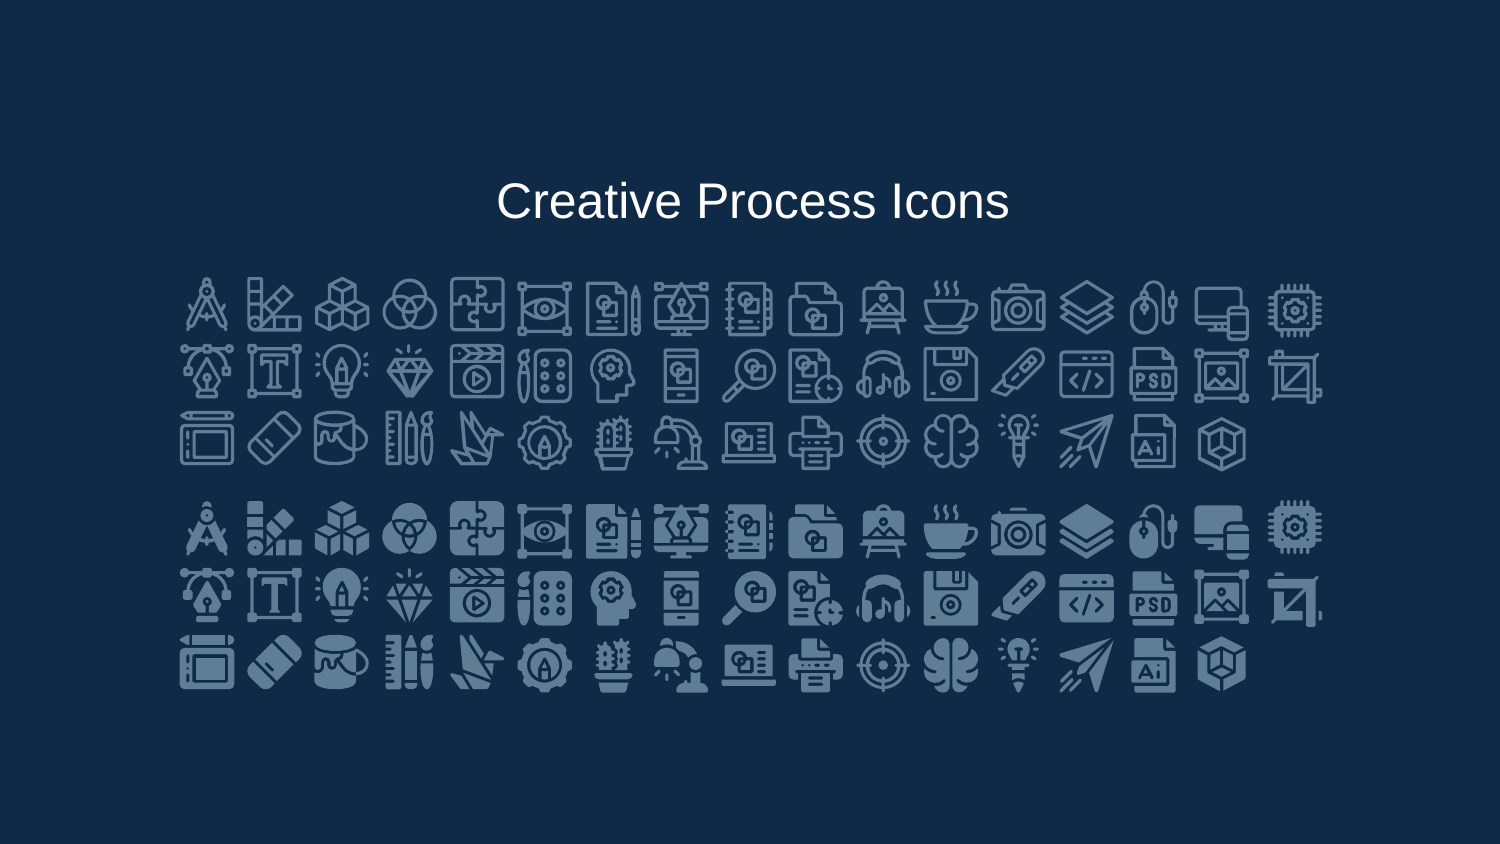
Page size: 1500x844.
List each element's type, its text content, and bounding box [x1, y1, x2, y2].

text_box [1194, 569, 1249, 624]
text_box [631, 520, 641, 540]
text_box [724, 504, 767, 560]
text_box [517, 281, 572, 337]
text_box [465, 579, 479, 584]
text_box [769, 542, 773, 552]
text_box [1268, 349, 1323, 404]
text_box [991, 283, 1046, 332]
text_box [856, 638, 911, 693]
text_box [1089, 640, 1114, 693]
text_box [1069, 455, 1082, 469]
text_box [613, 637, 631, 671]
text_box [871, 530, 883, 537]
text_box [653, 504, 709, 537]
text_box [329, 501, 355, 514]
text_box [450, 673, 470, 690]
text_box [923, 571, 979, 626]
text_box [952, 637, 979, 693]
text_box [314, 648, 341, 670]
text_box [1030, 637, 1037, 643]
text_box [405, 634, 417, 648]
text_box [875, 372, 892, 395]
text_box [907, 604, 911, 618]
text_box [820, 572, 830, 581]
text_box [449, 521, 476, 556]
text_box [401, 599, 418, 623]
text_box [247, 517, 263, 527]
text_box [788, 654, 843, 680]
text_box [991, 522, 998, 547]
text_box [247, 539, 264, 556]
text_box [1199, 636, 1244, 653]
text_box [449, 587, 505, 623]
text_box [1223, 650, 1233, 670]
text_box [676, 671, 709, 693]
text_box [343, 533, 353, 556]
text_box [315, 371, 321, 378]
text_box [1007, 663, 1030, 670]
text_box [486, 567, 505, 576]
text_box [382, 278, 438, 330]
text_box [412, 599, 433, 623]
text_box [862, 504, 905, 537]
text_box [1009, 507, 1028, 511]
text_box [450, 410, 505, 466]
text_box [382, 502, 437, 554]
text_box [386, 599, 407, 623]
text_box [449, 501, 484, 527]
text_box [594, 673, 633, 680]
text_box [721, 422, 776, 464]
text_box [631, 507, 641, 518]
text_box [247, 410, 302, 465]
text_box [926, 552, 966, 559]
text_box [179, 647, 235, 690]
text_box [1007, 638, 1030, 661]
text_box [1007, 413, 1031, 469]
text_box [817, 600, 843, 626]
text_box [517, 638, 572, 693]
text_box [1194, 348, 1249, 404]
text_box [288, 539, 302, 556]
text_box [859, 280, 908, 335]
text_box [1059, 414, 1114, 469]
text_box [991, 510, 1046, 556]
text_box [1129, 346, 1178, 402]
text_box [1060, 445, 1073, 459]
text_box [316, 525, 339, 537]
text_box [414, 348, 423, 355]
text_box [192, 635, 225, 645]
text_box [1060, 669, 1073, 683]
text_box [663, 571, 699, 578]
text_box [1039, 522, 1046, 547]
text_box [598, 682, 629, 693]
text_box [673, 446, 680, 454]
text_box [955, 571, 959, 581]
text_box [1002, 571, 1046, 615]
text_box [334, 619, 350, 623]
text_box [991, 605, 1012, 621]
text_box [1129, 520, 1159, 559]
text_box [273, 508, 294, 530]
text_box [345, 525, 368, 537]
text_box [769, 511, 773, 521]
text_box [1212, 667, 1231, 677]
text_box [801, 673, 830, 693]
text_box [654, 281, 709, 337]
text_box [395, 348, 403, 354]
text_box [484, 663, 494, 676]
text_box [734, 571, 777, 613]
text_box [314, 648, 369, 690]
text_box [363, 371, 369, 378]
text_box [386, 585, 397, 597]
text_box [724, 281, 773, 337]
text_box [266, 533, 274, 548]
text_box [631, 543, 641, 547]
text_box [653, 545, 709, 559]
text_box [315, 276, 370, 332]
text_box [463, 672, 491, 690]
text_box [1227, 534, 1249, 550]
text_box [517, 348, 531, 404]
text_box [594, 415, 634, 471]
text_box [788, 516, 843, 559]
text_box [1059, 637, 1112, 663]
text_box [459, 634, 492, 680]
text_box [663, 580, 699, 610]
text_box [990, 347, 1046, 397]
text_box [862, 574, 905, 623]
text_box [1130, 413, 1176, 469]
text_box [396, 572, 404, 579]
text_box [859, 539, 908, 559]
text_box [943, 280, 950, 297]
text_box [585, 281, 628, 337]
text_box [1318, 610, 1323, 621]
text_box [407, 343, 411, 354]
text_box [490, 579, 505, 584]
text_box [663, 348, 699, 404]
text_box [517, 504, 572, 559]
text_box [517, 415, 572, 470]
text_box [517, 571, 531, 588]
text_box [179, 423, 235, 466]
text_box [469, 634, 484, 659]
text_box [943, 504, 949, 521]
text_box [1226, 524, 1249, 532]
text_box [483, 650, 505, 661]
text_box [1030, 431, 1037, 437]
text_box [923, 346, 979, 402]
text_box [314, 567, 361, 607]
text_box [196, 615, 219, 623]
text_box [1000, 431, 1007, 437]
text_box [923, 299, 979, 335]
text_box [263, 545, 273, 556]
text_box [247, 501, 264, 514]
text_box [801, 638, 831, 658]
text_box [631, 549, 641, 559]
text_box [924, 413, 979, 469]
text_box [1132, 571, 1175, 591]
text_box [314, 634, 357, 651]
text_box [923, 523, 979, 549]
text_box [795, 504, 837, 521]
text_box [1000, 413, 1007, 419]
text_box [179, 343, 235, 399]
text_box [402, 585, 417, 597]
text_box [227, 635, 235, 645]
text_box [247, 277, 302, 332]
text_box [952, 504, 959, 521]
text_box [1194, 537, 1224, 551]
text_box [1059, 453, 1074, 469]
text_box [385, 410, 402, 466]
text_box [449, 343, 505, 399]
text_box [420, 663, 434, 690]
text_box [1069, 678, 1082, 692]
text_box [721, 348, 777, 403]
text_box [618, 505, 627, 514]
text_box [315, 595, 321, 602]
text_box [788, 415, 843, 471]
text_box [338, 594, 346, 607]
text_box [1059, 504, 1114, 540]
text_box [179, 410, 235, 421]
text_box [1012, 673, 1025, 681]
text_box [856, 604, 860, 618]
text_box [1059, 590, 1114, 623]
text_box [200, 509, 214, 522]
text_box [631, 284, 641, 337]
text_box [474, 568, 492, 576]
text_box [953, 280, 960, 297]
text_box [1164, 572, 1174, 581]
text_box [386, 357, 434, 398]
text_box [1197, 650, 1220, 692]
text_box [1129, 593, 1178, 616]
text_box [313, 410, 369, 466]
text_box [1059, 538, 1114, 559]
text_box [936, 571, 966, 588]
text_box [1013, 681, 1024, 693]
text_box [247, 529, 264, 540]
text_box [673, 669, 680, 677]
text_box [179, 567, 235, 600]
text_box [385, 634, 402, 690]
text_box [724, 644, 773, 677]
text_box [721, 679, 776, 686]
text_box [330, 533, 341, 556]
text_box [875, 596, 892, 619]
text_box [343, 510, 357, 530]
text_box [1210, 650, 1220, 670]
text_box [1194, 286, 1249, 342]
text_box [1194, 505, 1243, 535]
text_box [276, 539, 286, 556]
text_box [266, 519, 283, 539]
text_box [1059, 574, 1114, 588]
text_box [1000, 655, 1007, 661]
text_box [885, 530, 896, 537]
text_box [420, 410, 434, 466]
text_box [855, 350, 911, 399]
text_box [533, 348, 573, 404]
text_box [1059, 350, 1114, 399]
text_box [412, 583, 424, 595]
text_box [247, 343, 302, 399]
text_box [788, 281, 843, 337]
text_box [327, 510, 341, 530]
text_box [675, 641, 698, 658]
text_box [202, 501, 212, 508]
text_box [421, 652, 433, 661]
text_box [788, 348, 843, 404]
text_box [654, 447, 661, 454]
text_box [461, 568, 479, 576]
text_box [330, 609, 354, 616]
text_box [274, 634, 302, 663]
text_box [654, 517, 673, 543]
text_box [478, 501, 505, 535]
text_box [654, 647, 680, 667]
text_box [590, 571, 637, 626]
text_box [1267, 575, 1319, 627]
text_box [1134, 638, 1176, 693]
text_box [689, 657, 703, 670]
text_box [517, 599, 531, 626]
text_box [721, 604, 743, 626]
text_box [1076, 647, 1105, 675]
text_box [404, 682, 418, 690]
text_box [933, 504, 940, 521]
text_box [1223, 650, 1246, 691]
text_box [517, 589, 530, 597]
text_box [595, 641, 615, 670]
text_box [420, 634, 434, 651]
text_box [820, 638, 829, 648]
text_box [673, 539, 689, 543]
text_box [193, 580, 222, 613]
text_box [1132, 619, 1175, 626]
text_box [1267, 283, 1323, 339]
text_box [934, 280, 941, 297]
text_box [415, 572, 423, 579]
text_box [255, 642, 294, 682]
text_box [314, 532, 328, 556]
text_box [363, 595, 369, 602]
text_box [1267, 499, 1323, 555]
text_box [826, 505, 836, 514]
text_box [788, 571, 830, 626]
title Creative Process Icons [175, 153, 1332, 233]
text_box [653, 415, 709, 470]
text_box [404, 410, 418, 466]
text_box [247, 661, 275, 690]
text_box [923, 638, 950, 693]
text_box [1059, 528, 1114, 550]
text_box [449, 567, 469, 584]
text_box [1131, 660, 1167, 683]
text_box [405, 651, 417, 680]
text_box [855, 413, 911, 469]
text_box [395, 583, 407, 595]
text_box [1139, 504, 1178, 550]
text_box [1226, 553, 1249, 560]
text_box [654, 669, 661, 677]
text_box [590, 348, 636, 404]
text_box [247, 567, 302, 623]
text_box [421, 585, 433, 597]
text_box [356, 532, 370, 556]
text_box [660, 637, 674, 646]
text_box [1059, 279, 1115, 335]
text_box [407, 567, 411, 578]
text_box [1129, 280, 1178, 335]
text_box [1274, 572, 1284, 576]
text_box [1197, 417, 1246, 472]
text_box [322, 343, 370, 399]
text_box [533, 571, 572, 626]
text_box [663, 612, 699, 626]
text_box [186, 520, 228, 556]
text_box [478, 579, 492, 584]
text_box [186, 276, 228, 332]
text_box [690, 517, 709, 543]
text_box [1059, 678, 1074, 693]
text_box [470, 529, 505, 556]
text_box [179, 635, 190, 645]
text_box [450, 276, 505, 332]
text_box [586, 504, 628, 559]
text_box [1166, 638, 1175, 648]
